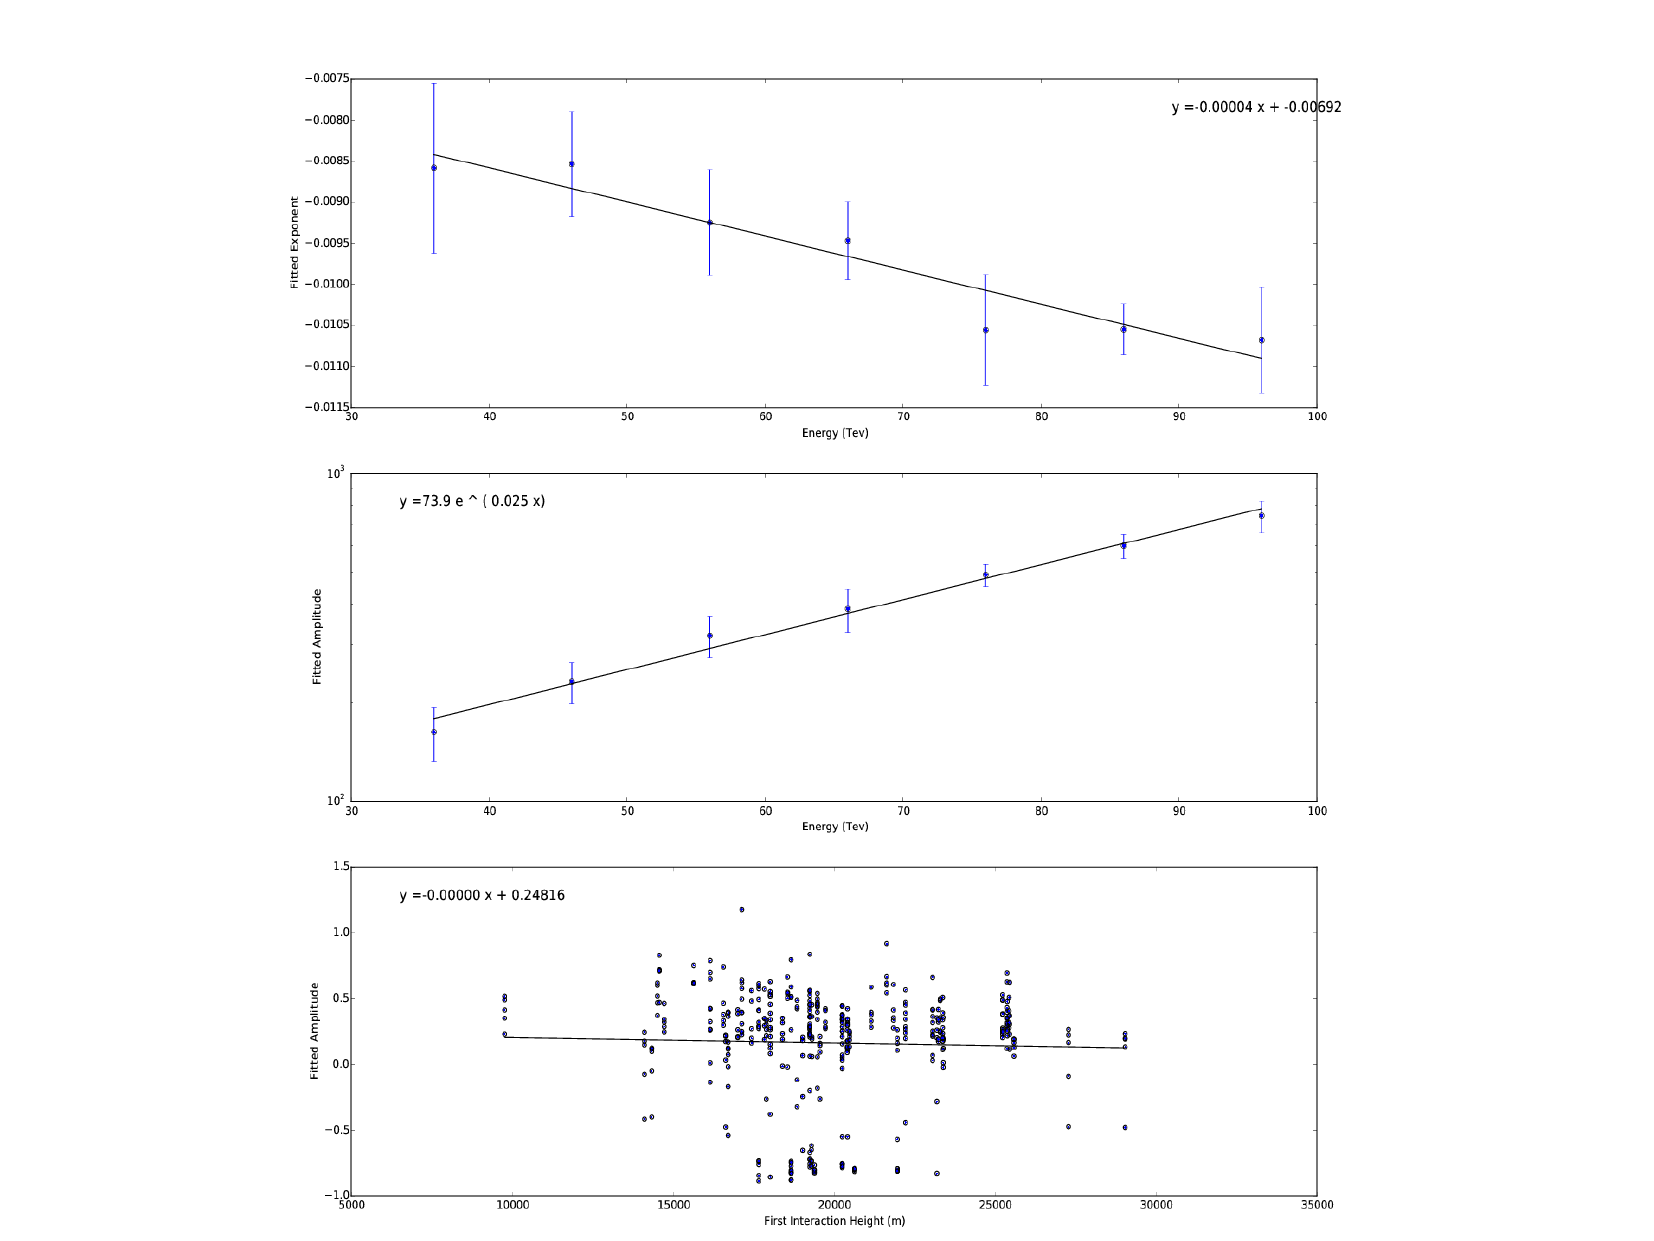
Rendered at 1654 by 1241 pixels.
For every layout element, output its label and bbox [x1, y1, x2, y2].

picture [195, 0, 1441, 1241]
